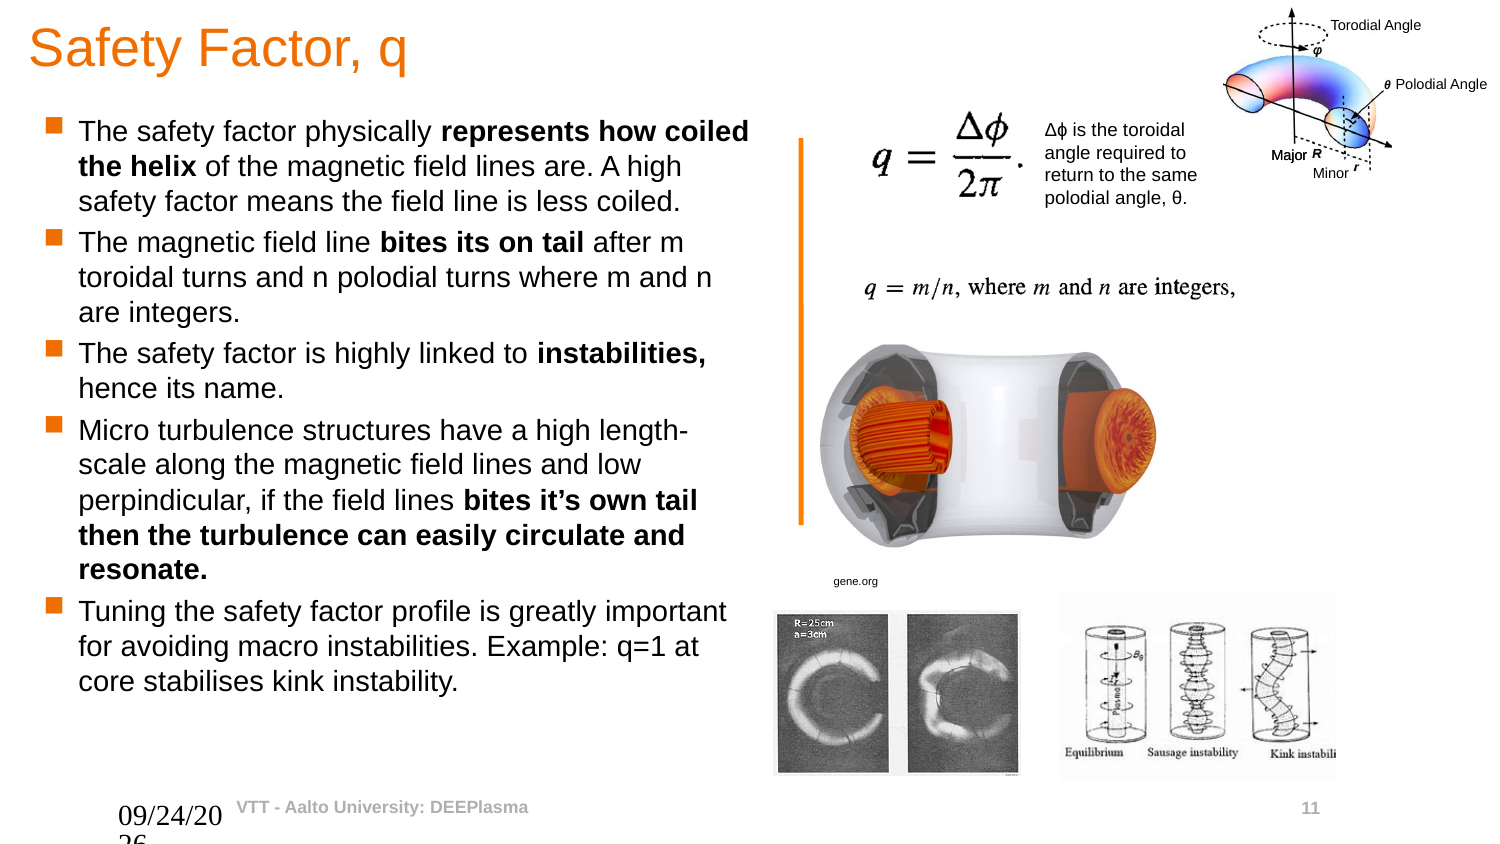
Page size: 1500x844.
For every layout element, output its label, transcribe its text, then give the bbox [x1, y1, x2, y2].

picture [1223, 6, 1392, 174]
text_box Δɸ is the toroidal angle required to return to the same polodial angle, θ. [1029, 110, 1218, 210]
title Safety Factor, q [28, 14, 1169, 75]
text_box Polodial Angle [1380, 67, 1500, 99]
picture [1059, 593, 1336, 782]
text_box Minor [1298, 156, 1364, 188]
picture [862, 271, 1238, 304]
text_box Major [1256, 138, 1323, 170]
picture [861, 98, 1036, 212]
picture [773, 610, 1021, 776]
text_box Torodial Angle [1315, 8, 1437, 40]
picture [812, 339, 1162, 555]
list The safety factor physically represents how coiled the helix of the magnetic field lines are. A high safety factor means the field line is less coiled. The magnetic field line bites its on tail after m toroidal turns and n polodial turns where m and n are integers. The safety factor is highly linked to instabilities, hence its name. Micro turbulence structures have a high length-scale along the magnetic field lines and low perpindicular, if the field lines bites it’s own tail then the turbulence can easily circulate and resonate. Tuning the safety factor profile is greatly important for avoiding macro instabilities. Example: q=1 at core stabilises kink instability. [42, 112, 750, 788]
text_box gene.org [818, 566, 1194, 594]
